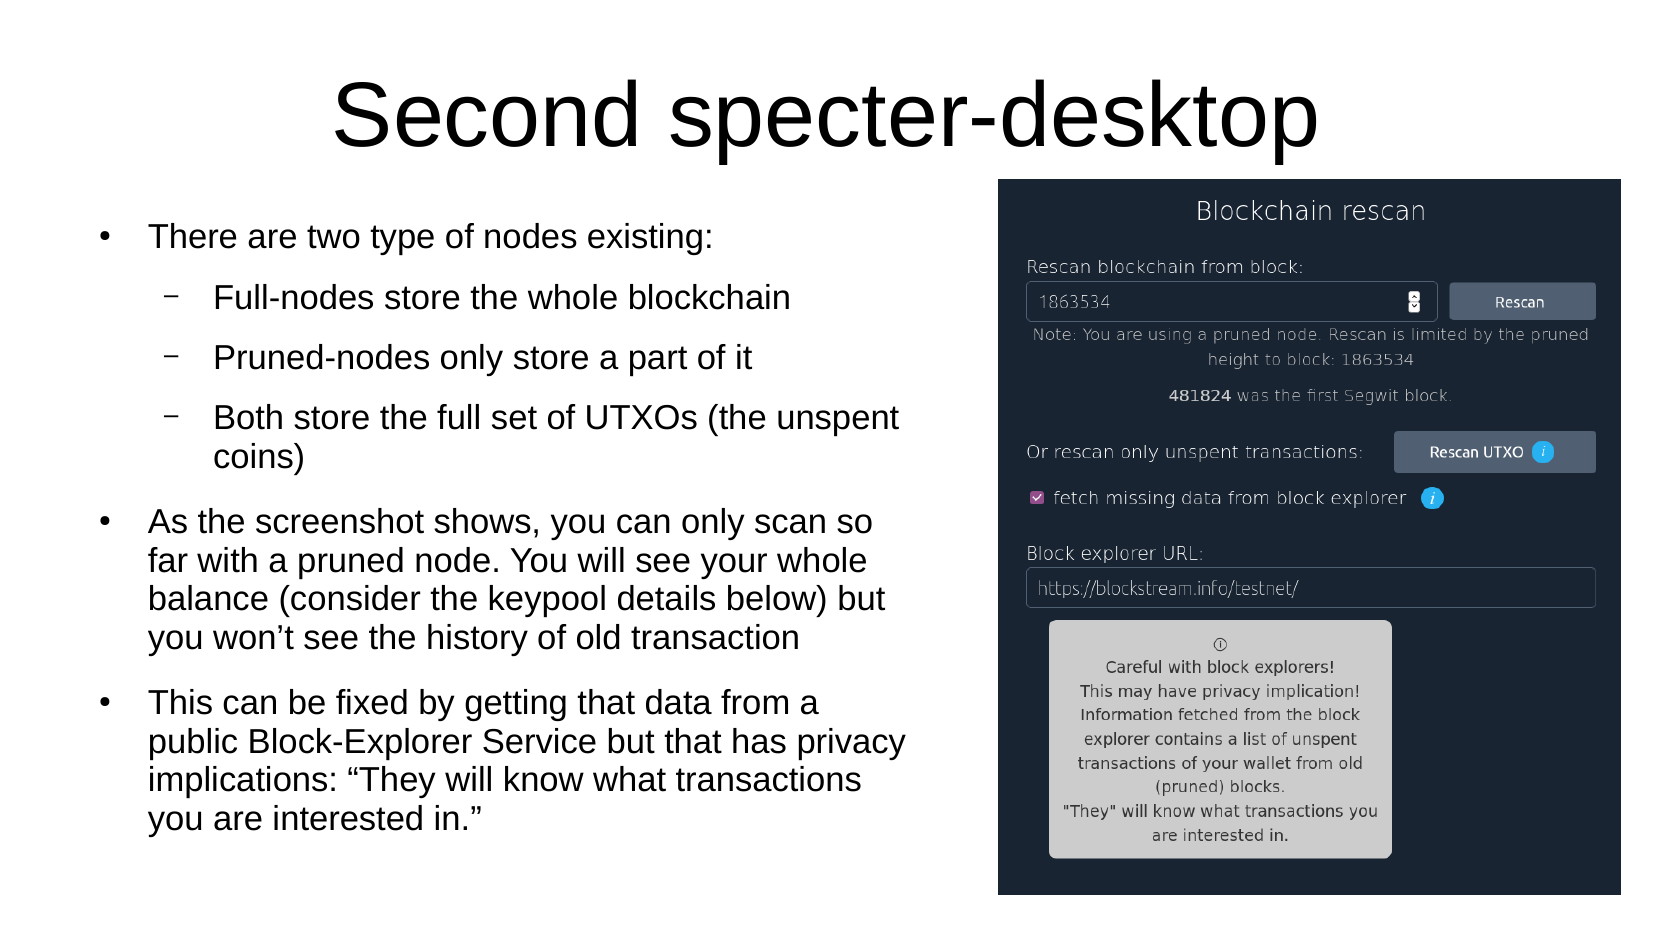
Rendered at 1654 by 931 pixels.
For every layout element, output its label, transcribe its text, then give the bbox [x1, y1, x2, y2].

list There are two type of nodes existing: Full-nodes store the whole blockchain Pruned-nodes only store a part of it Both store the full set of UTXOs (the unspent coins) As the screenshot shows, you can only scan so far with a pruned node. You will see your whole balance (consider the keypool details below) but you won’t see the history of old transaction This can be fixed by getting that data from a public Block-Explorer Service but that has privacy implications: “They will know what transactions you are interested in.” [82, 217, 916, 841]
title Second specter-desktop [82, 37, 1571, 193]
picture [998, 179, 1621, 895]
